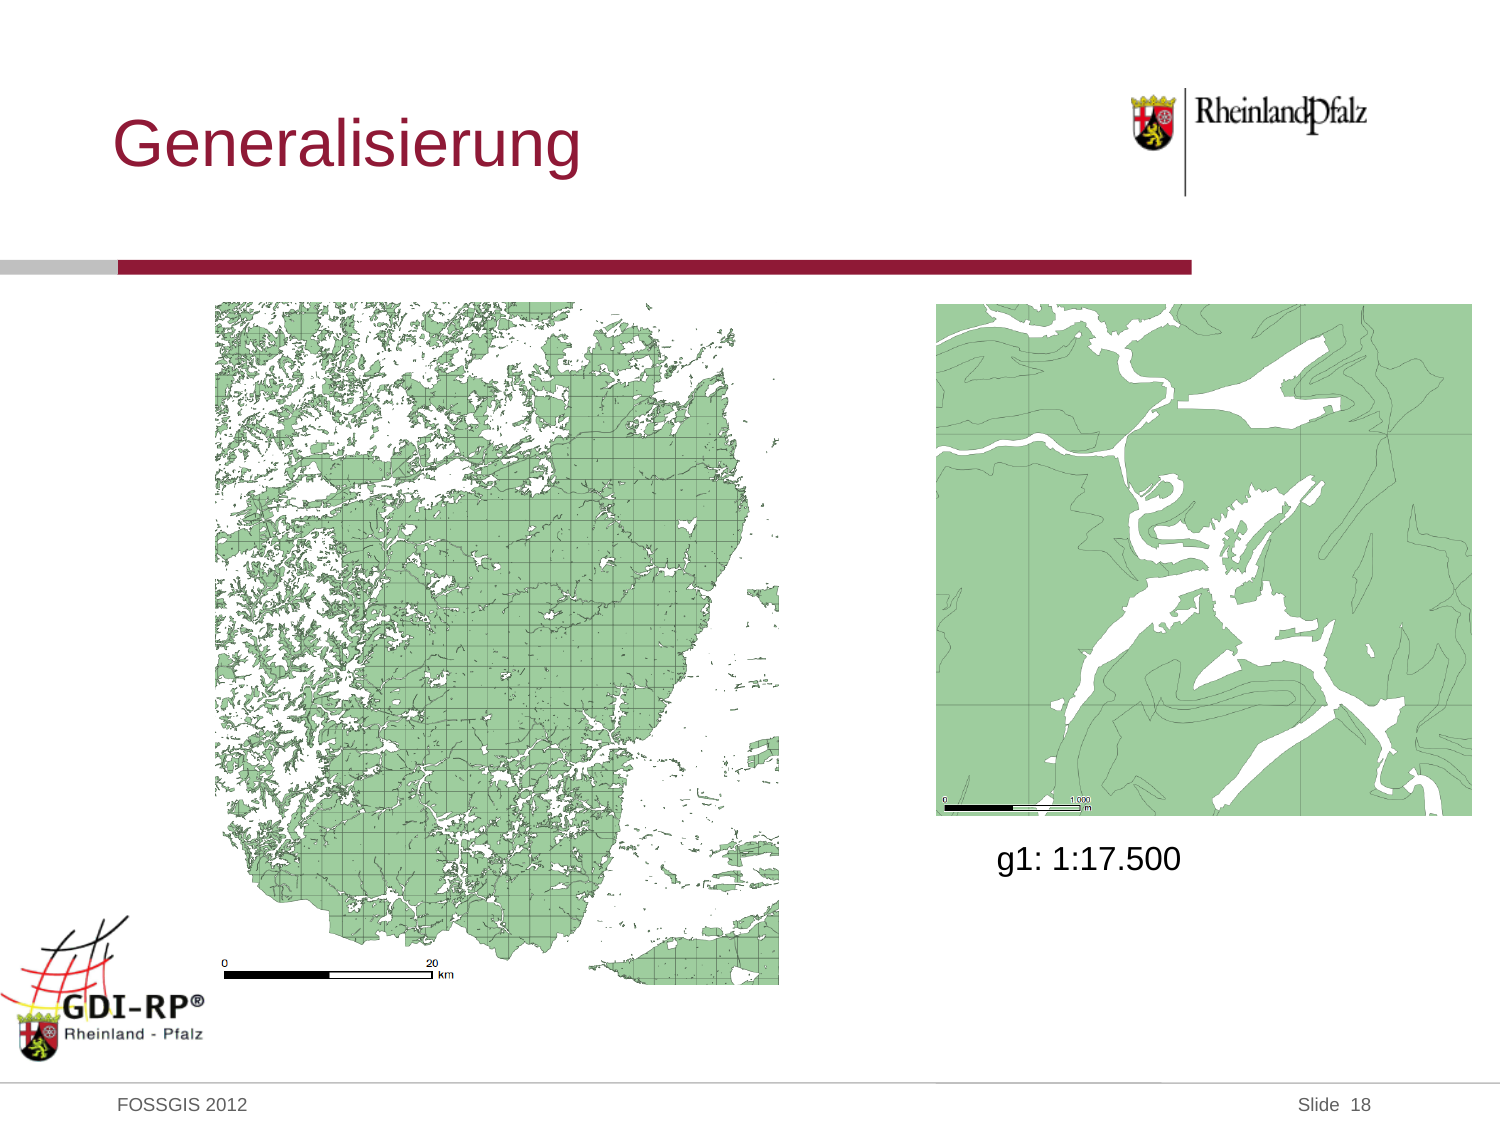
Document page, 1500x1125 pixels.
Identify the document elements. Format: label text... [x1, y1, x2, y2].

picture [0, 915, 207, 1063]
title Generalisierung [112, 63, 1071, 224]
picture [215, 302, 779, 985]
text_box g1: 1:17.500 [981, 829, 1197, 886]
picture [1131, 88, 1447, 198]
picture [936, 304, 1472, 816]
